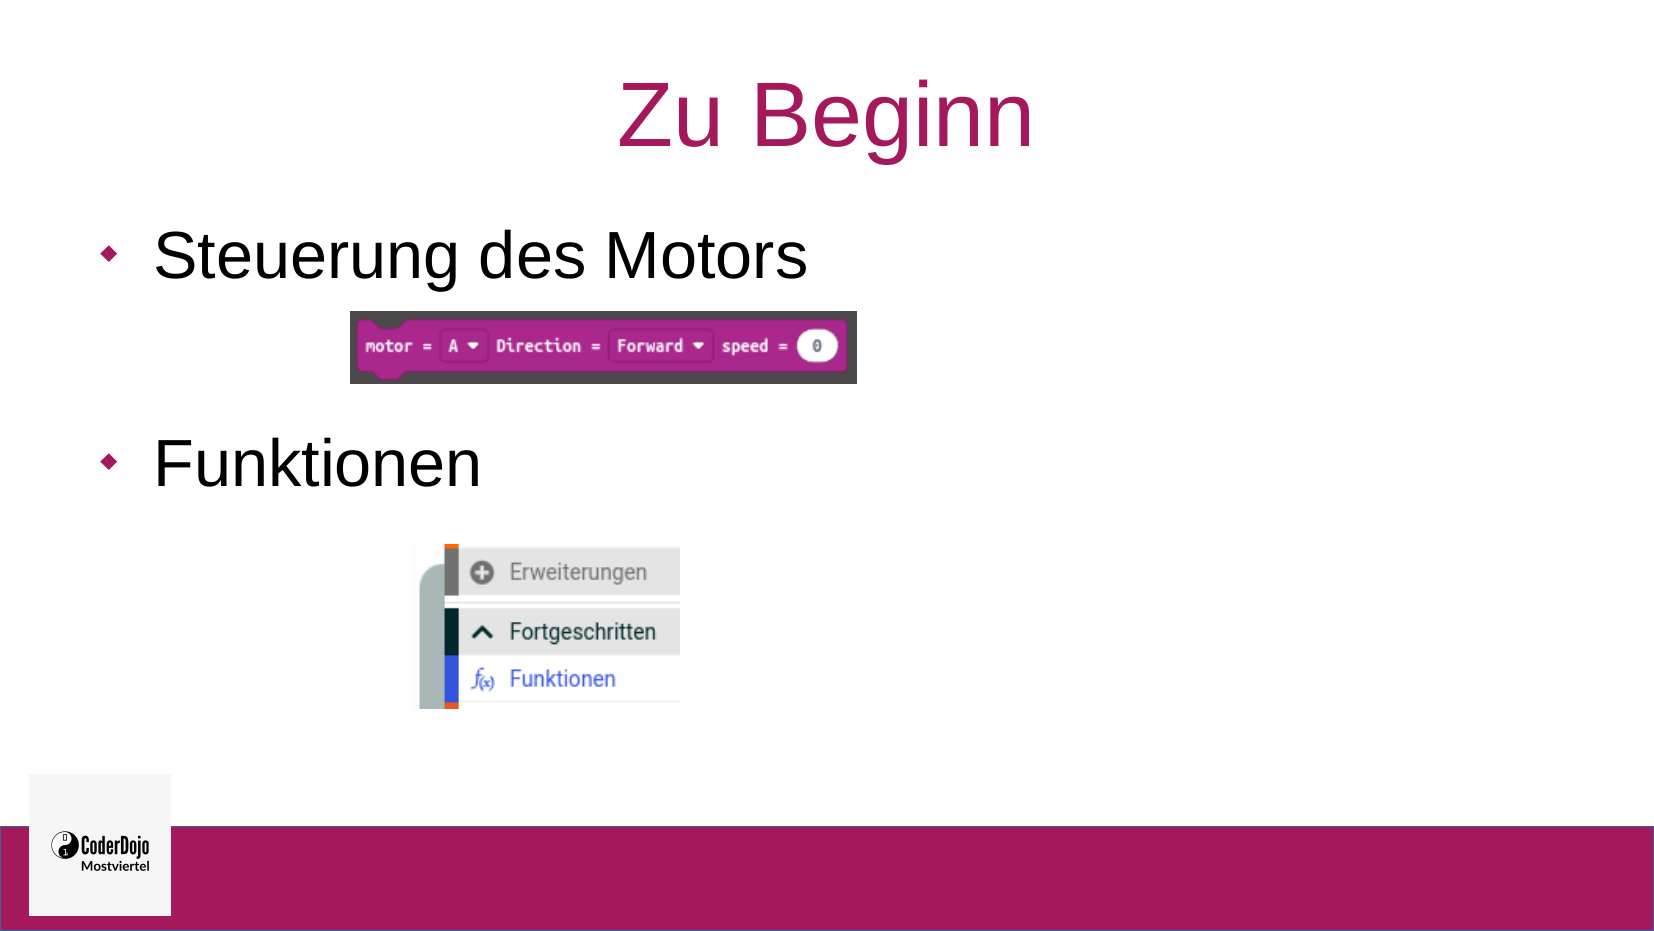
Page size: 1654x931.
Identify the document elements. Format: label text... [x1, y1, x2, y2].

title Zu Beginn [82, 37, 1571, 193]
picture [412, 544, 680, 709]
list Steuerung des Motors Funktionen [82, 217, 1536, 758]
picture [350, 311, 857, 384]
picture [29, 774, 171, 916]
